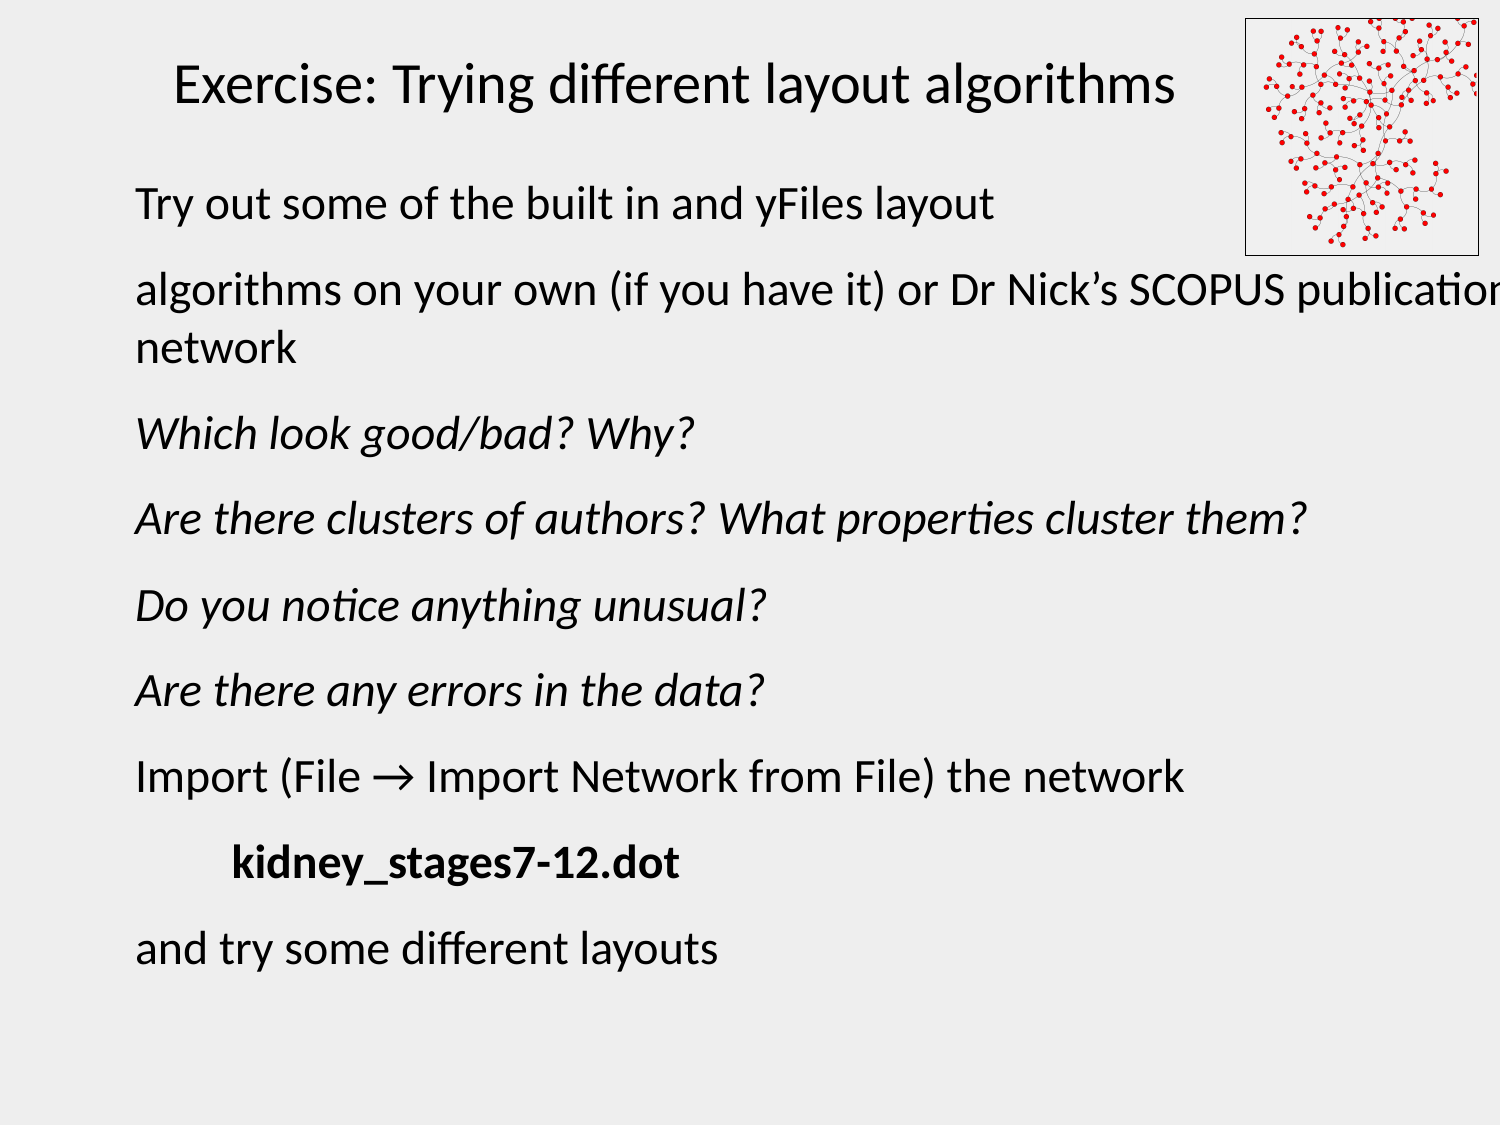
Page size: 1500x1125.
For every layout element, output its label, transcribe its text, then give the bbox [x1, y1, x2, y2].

text_box Try out some of the built in and yFiles layout algorithms on your own (if you have it) or Dr Nick’s SCOPUS publication network Which look good/bad? Why? Are there clusters of authors? What properties cluster them? Do you notice anything unusual? Are there any errors in the data? Import (File → Import Network from File) the network kidney_stages7-12.dot and try some different layouts [135, 171, 1500, 982]
picture [1246, 19, 1478, 171]
text_box Exercise: Trying different layout algorithms [0, 44, 1350, 115]
